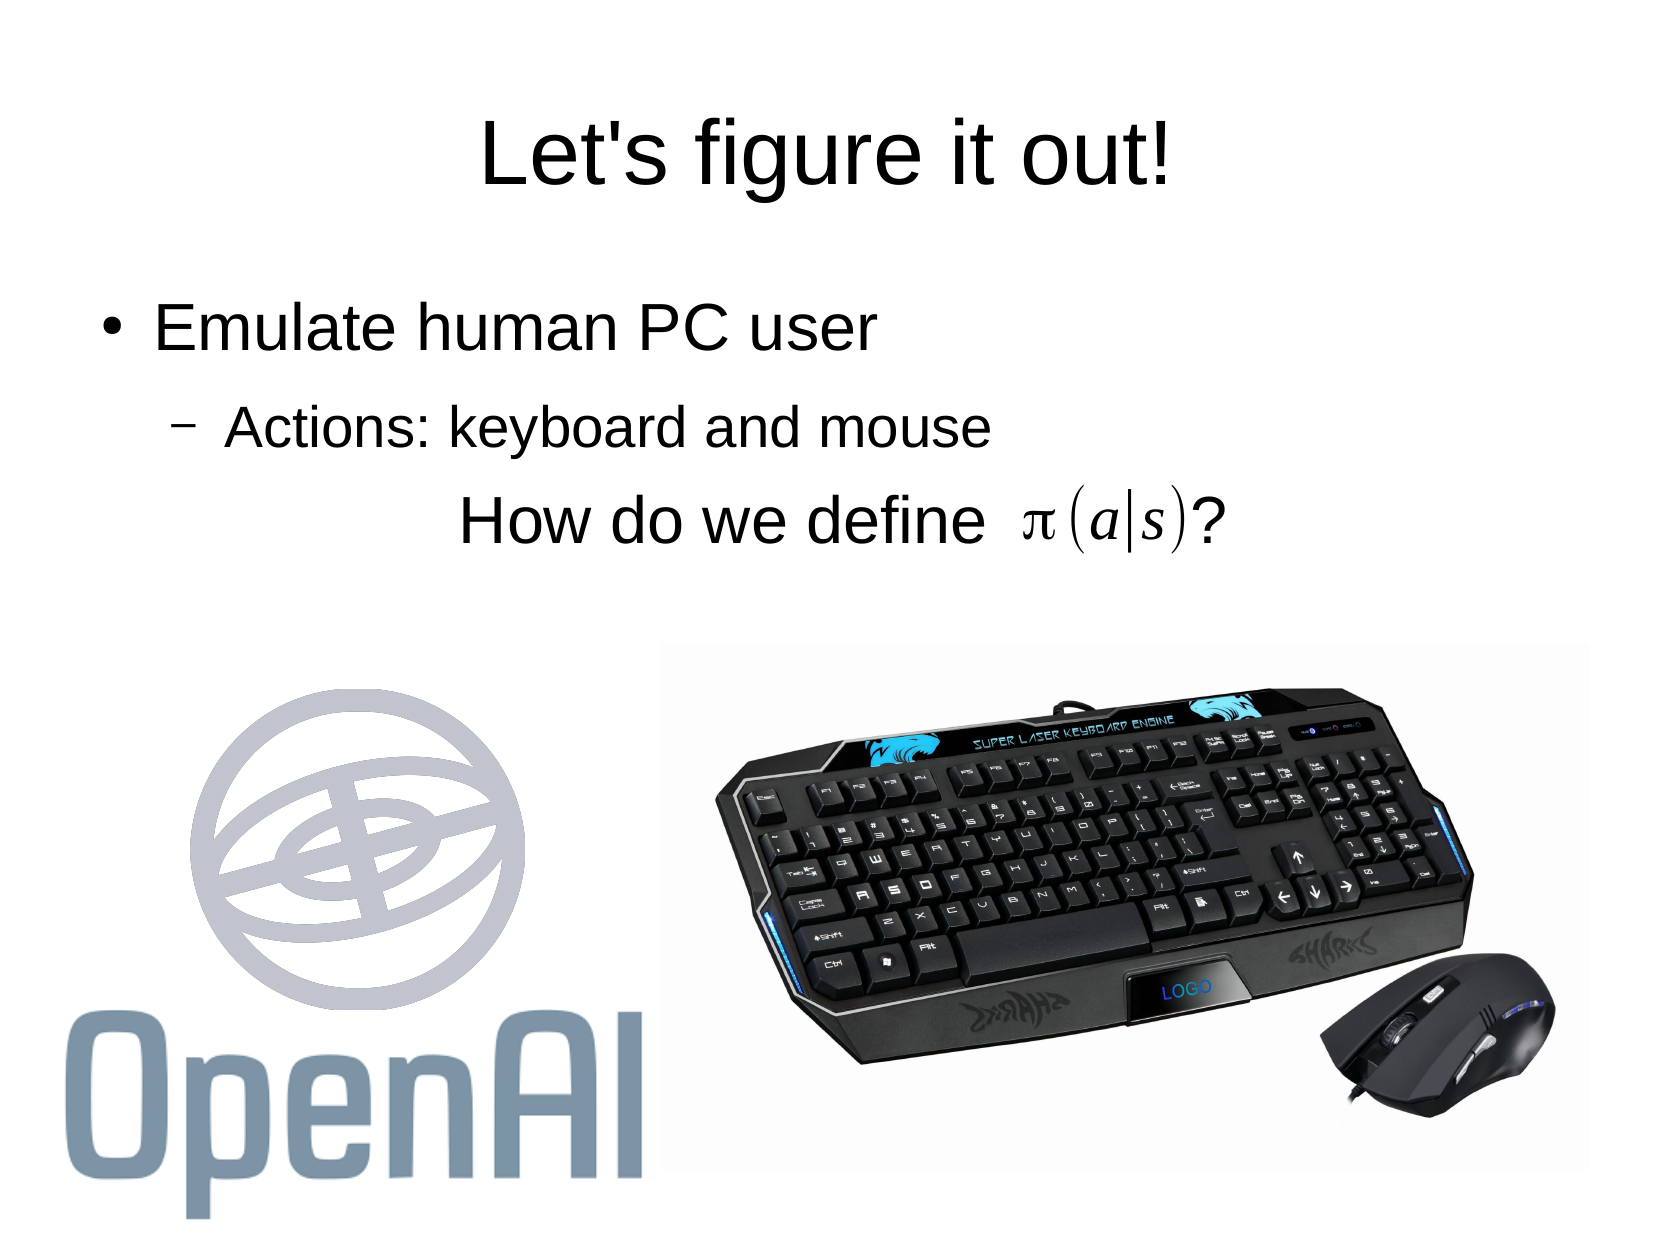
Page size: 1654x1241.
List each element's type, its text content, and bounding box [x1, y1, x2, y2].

chart [1006, 480, 1207, 556]
picture [660, 642, 1590, 1171]
title Let's figure it out! [82, 49, 1571, 257]
list Emulate human PC user Actions: keyboard and mouse How do we define ? [82, 290, 1571, 1010]
picture [63, 689, 646, 1221]
